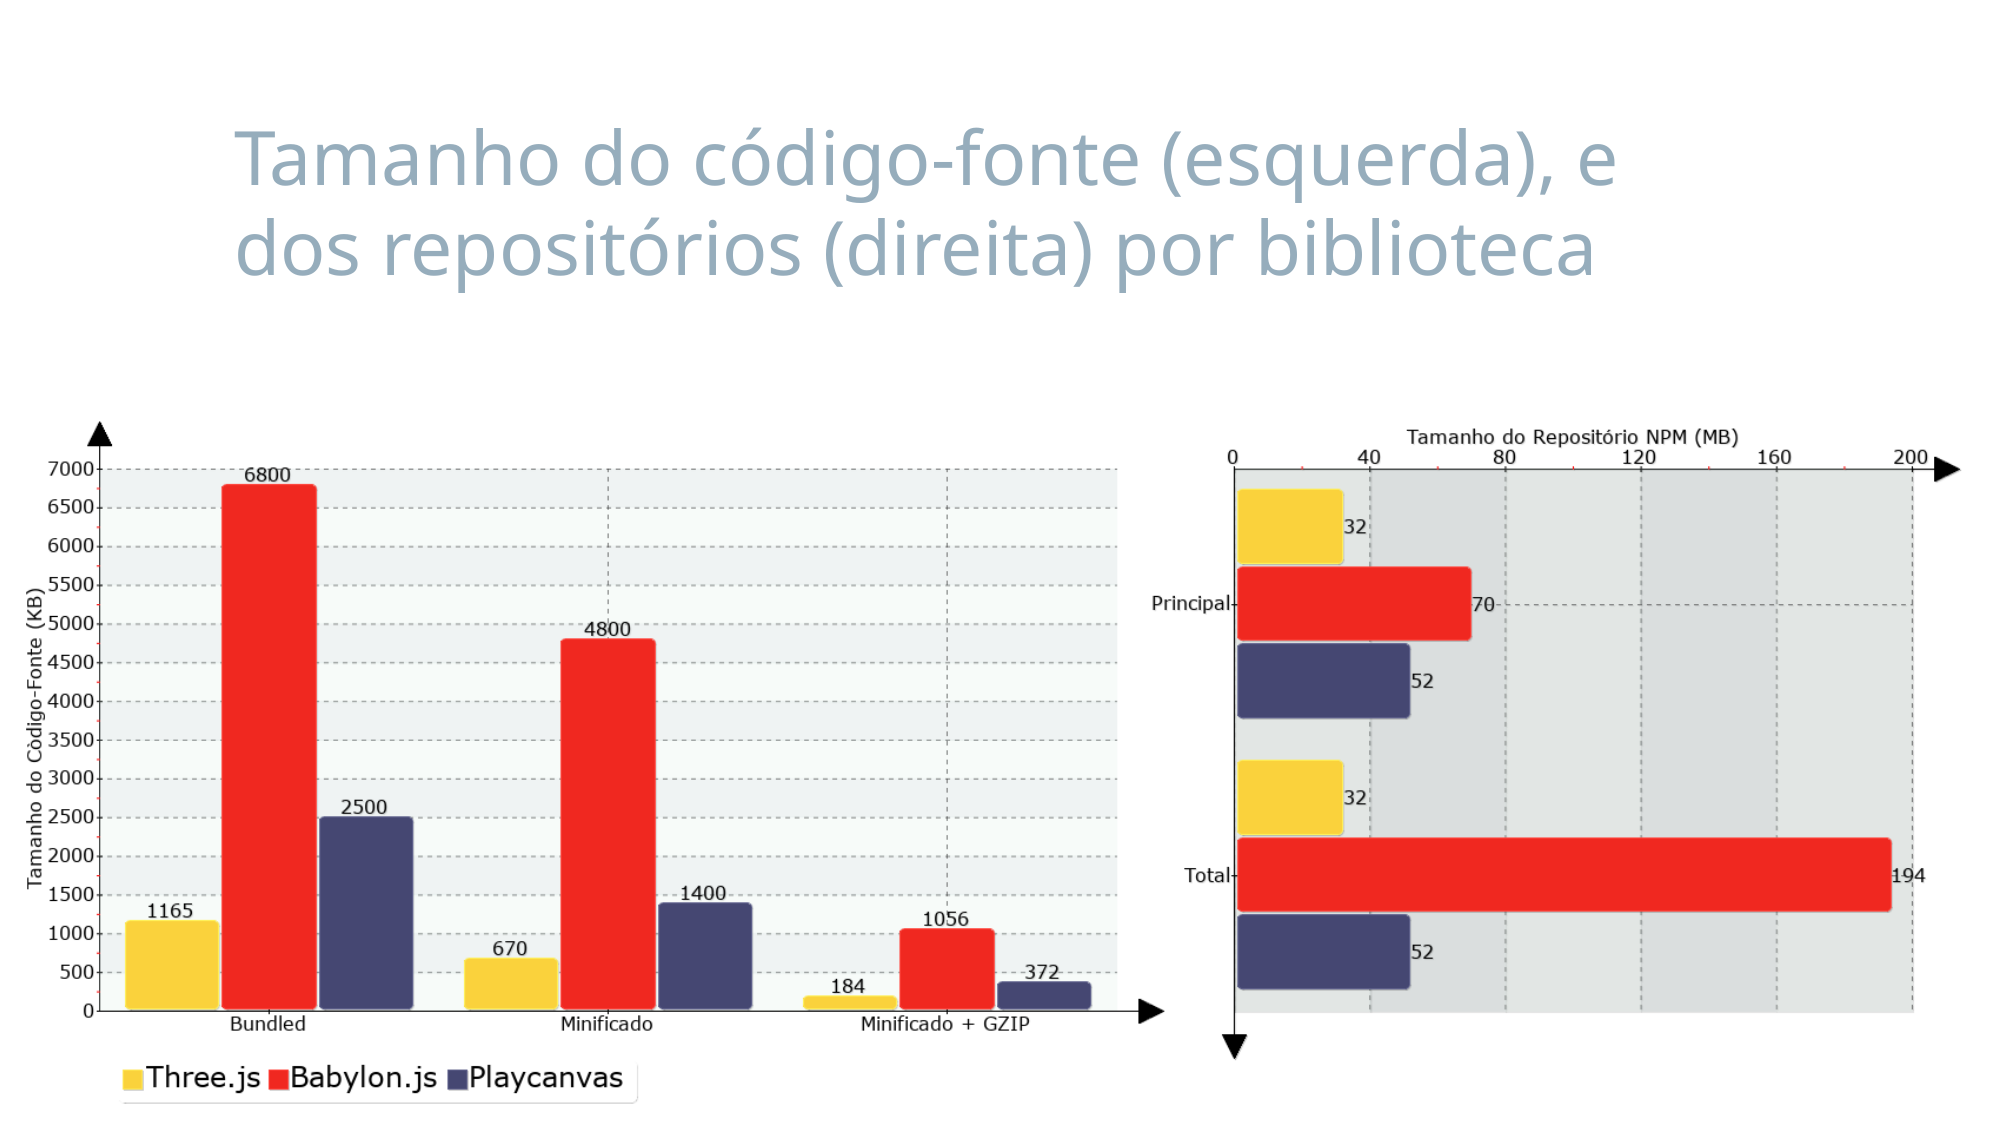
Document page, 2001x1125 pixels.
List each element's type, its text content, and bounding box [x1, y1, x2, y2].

picture [5, 398, 2000, 1105]
title Tamanho do código-fonte (esquerda), e dos repositórios (direita) por biblioteca [219, 141, 1657, 259]
